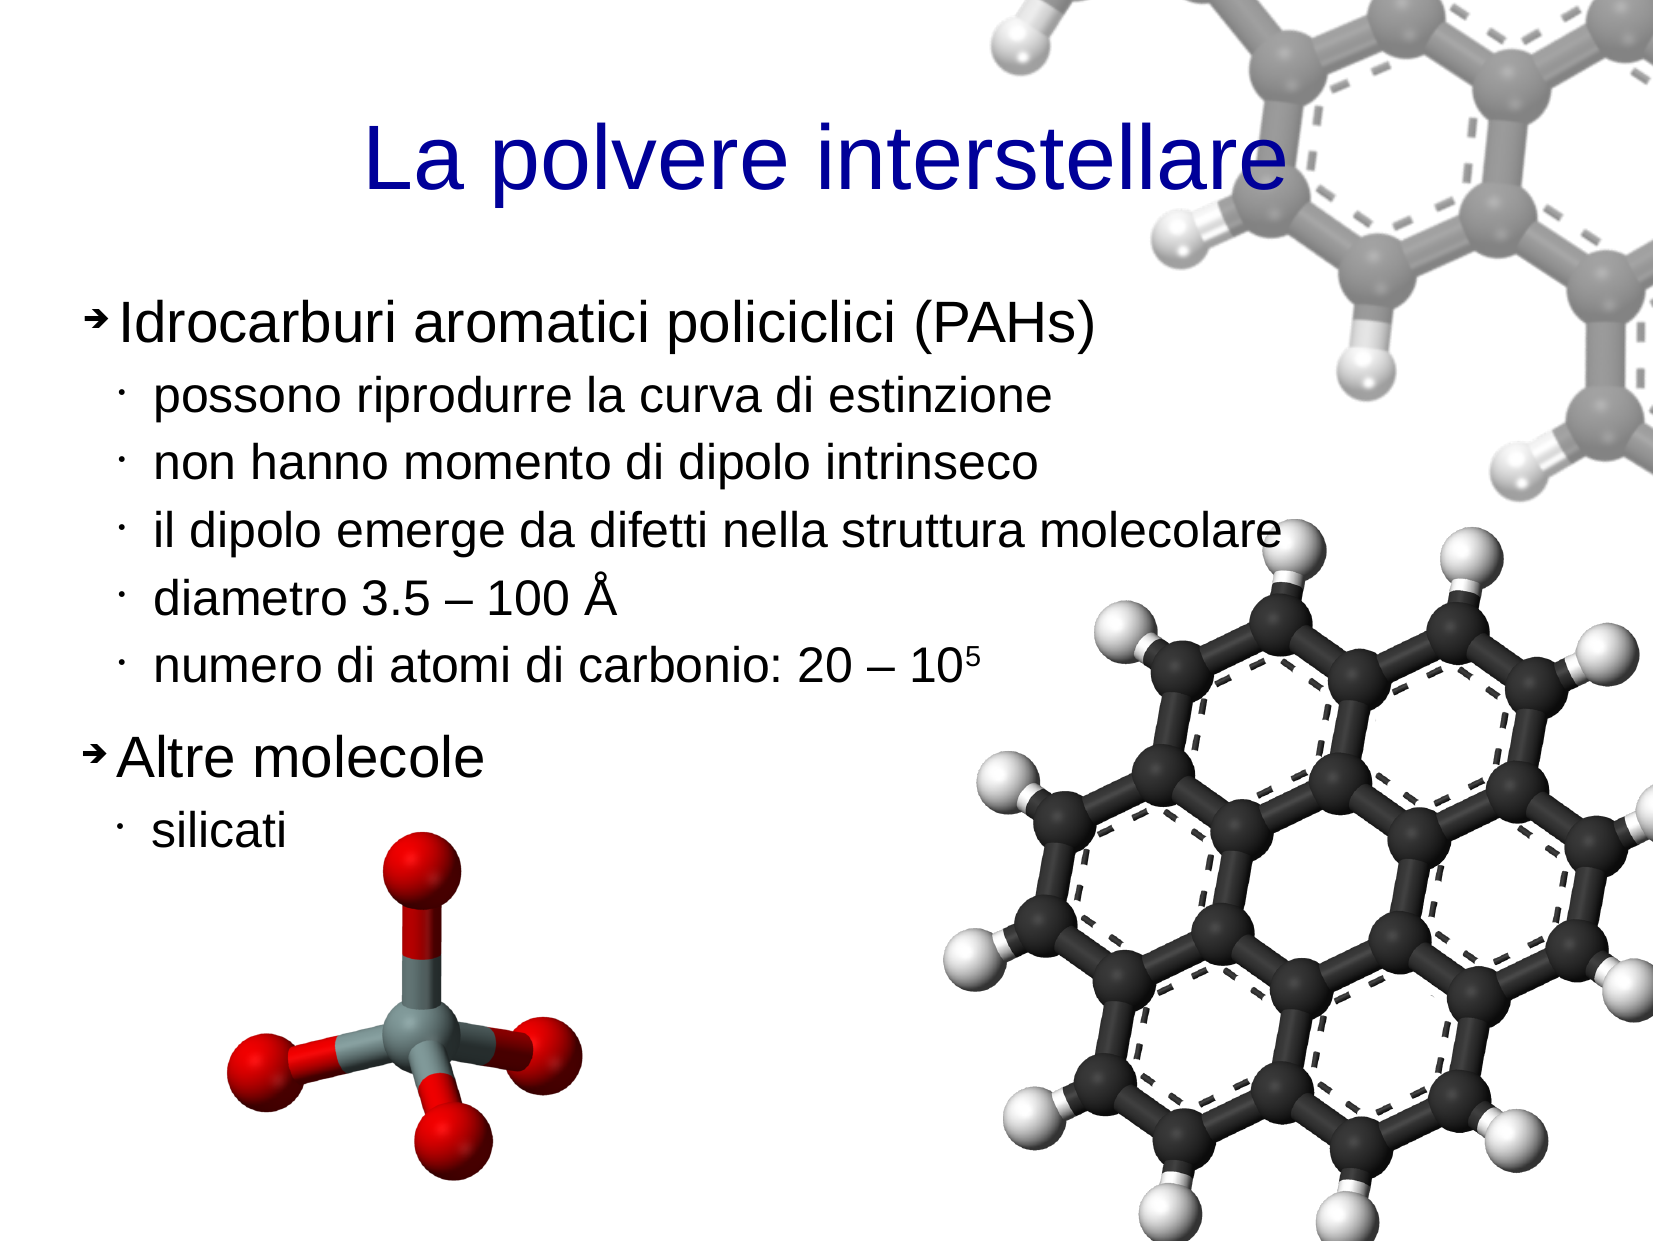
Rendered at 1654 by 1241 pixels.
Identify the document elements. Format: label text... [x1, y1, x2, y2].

subtitle Idrocarburi aromatici policiclici (PAHs) possono riprodurre la curva di estinzione non hanno momento di dipolo intrinseco il dipolo emerge da difetti nella struttura molecolare diametro 3.5 – 100 Å numero di atomi di carbonio: 20 – 105 [82, 290, 1571, 777]
title La polvere interstellare [82, 49, 1571, 257]
picture [209, 814, 600, 1198]
text_box Altre molecole silicati [80, 725, 1569, 976]
picture [712, 0, 1653, 1241]
